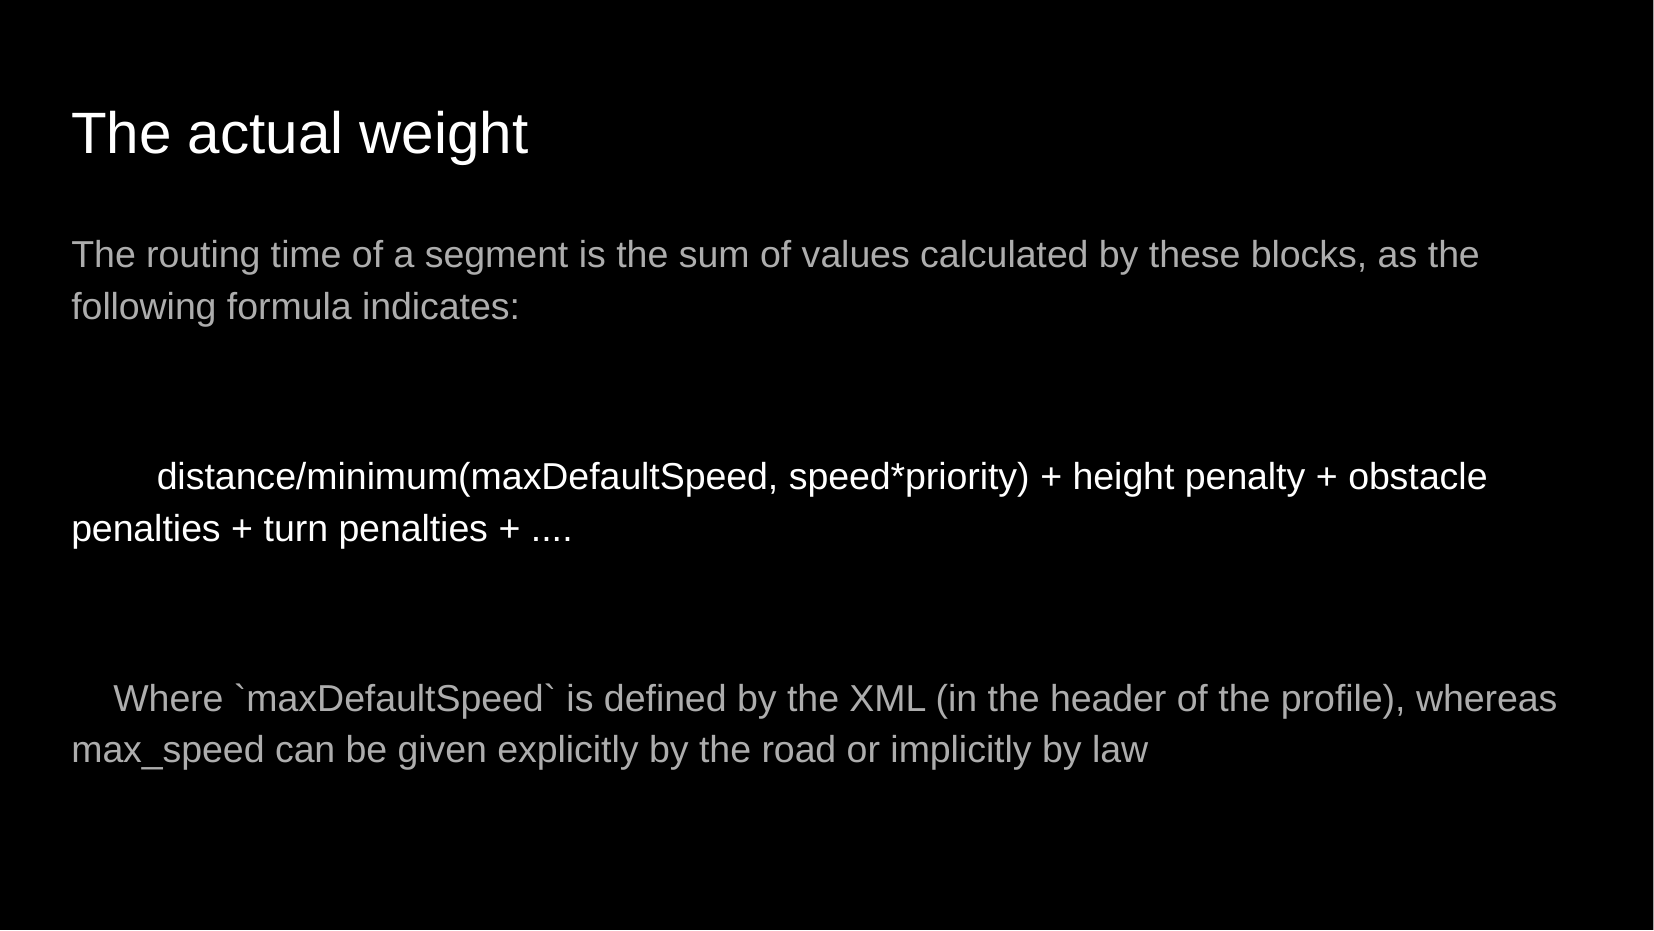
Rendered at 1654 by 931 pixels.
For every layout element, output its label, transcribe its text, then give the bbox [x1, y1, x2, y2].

list The routing time of a segment is the sum of values calculated by these blocks, as the following formula indicates: distance/minimum(maxDefaultSpeed, speed*priority) + height penalty + obstacle penalties + turn penalties + .... Where `maxDefaultSpeed` is defined by the XML (in the header of the profile), whereas max_speed can be given explicitly by the road or implicitly by law [56, 208, 1598, 827]
title The actual weight [56, 80, 1598, 184]
